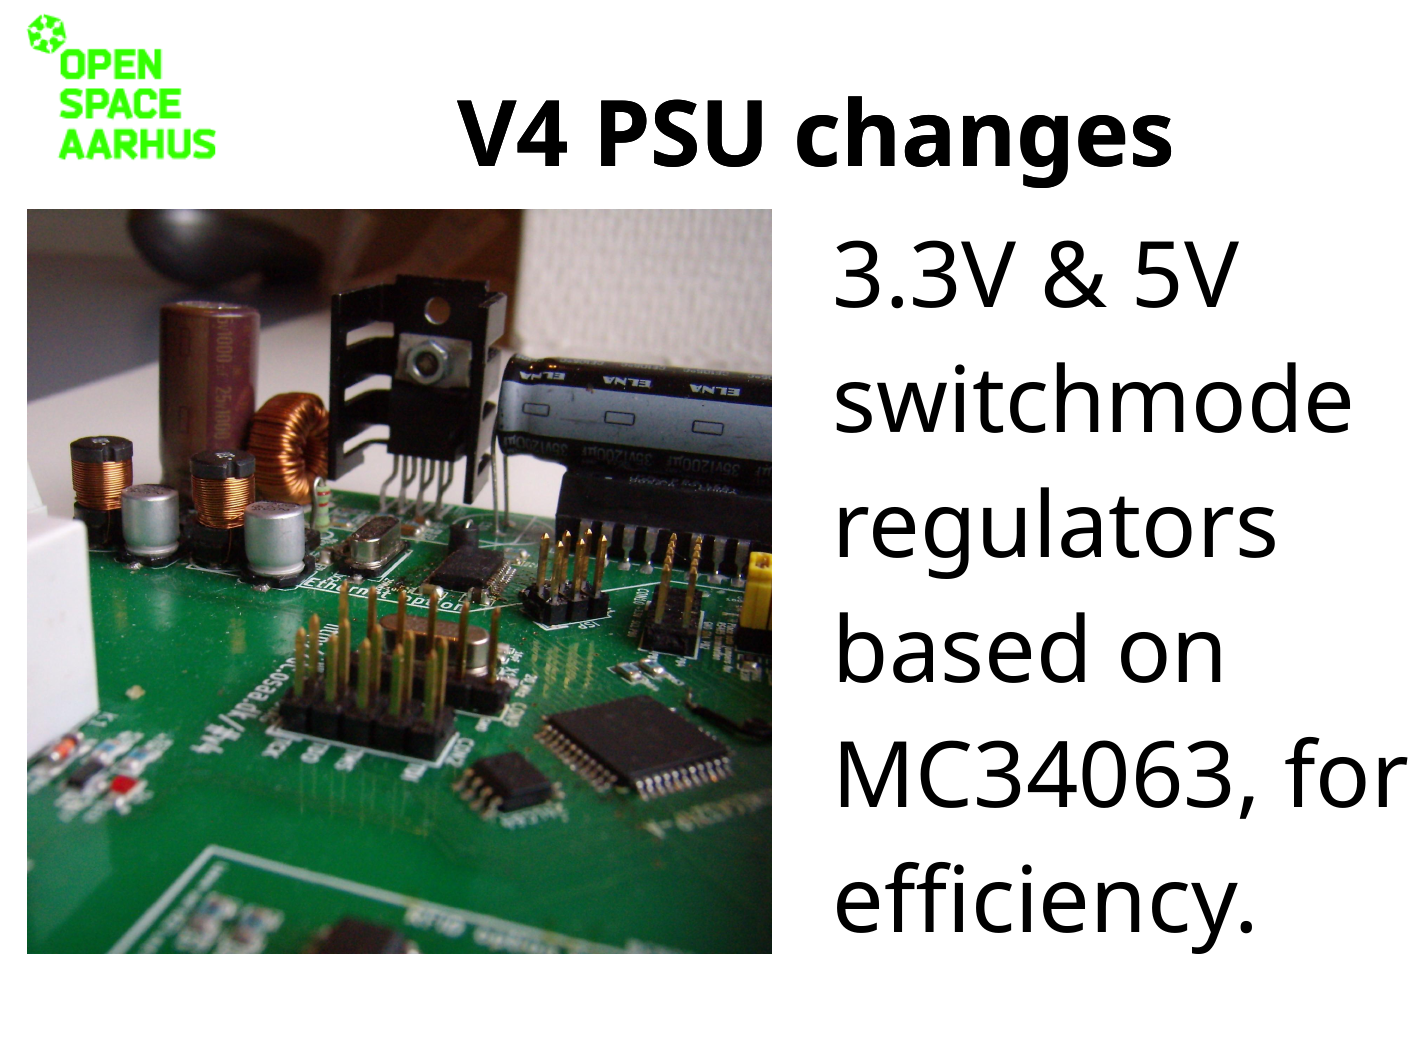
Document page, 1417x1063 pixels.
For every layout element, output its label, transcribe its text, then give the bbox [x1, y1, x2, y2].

picture [0, 0, 286, 188]
title V4 PSU changes [286, 0, 1346, 398]
picture [27, 209, 772, 954]
title 3.3V & 5V switchmode regulators based on MC34063, for efficiency. [832, 203, 1417, 966]
